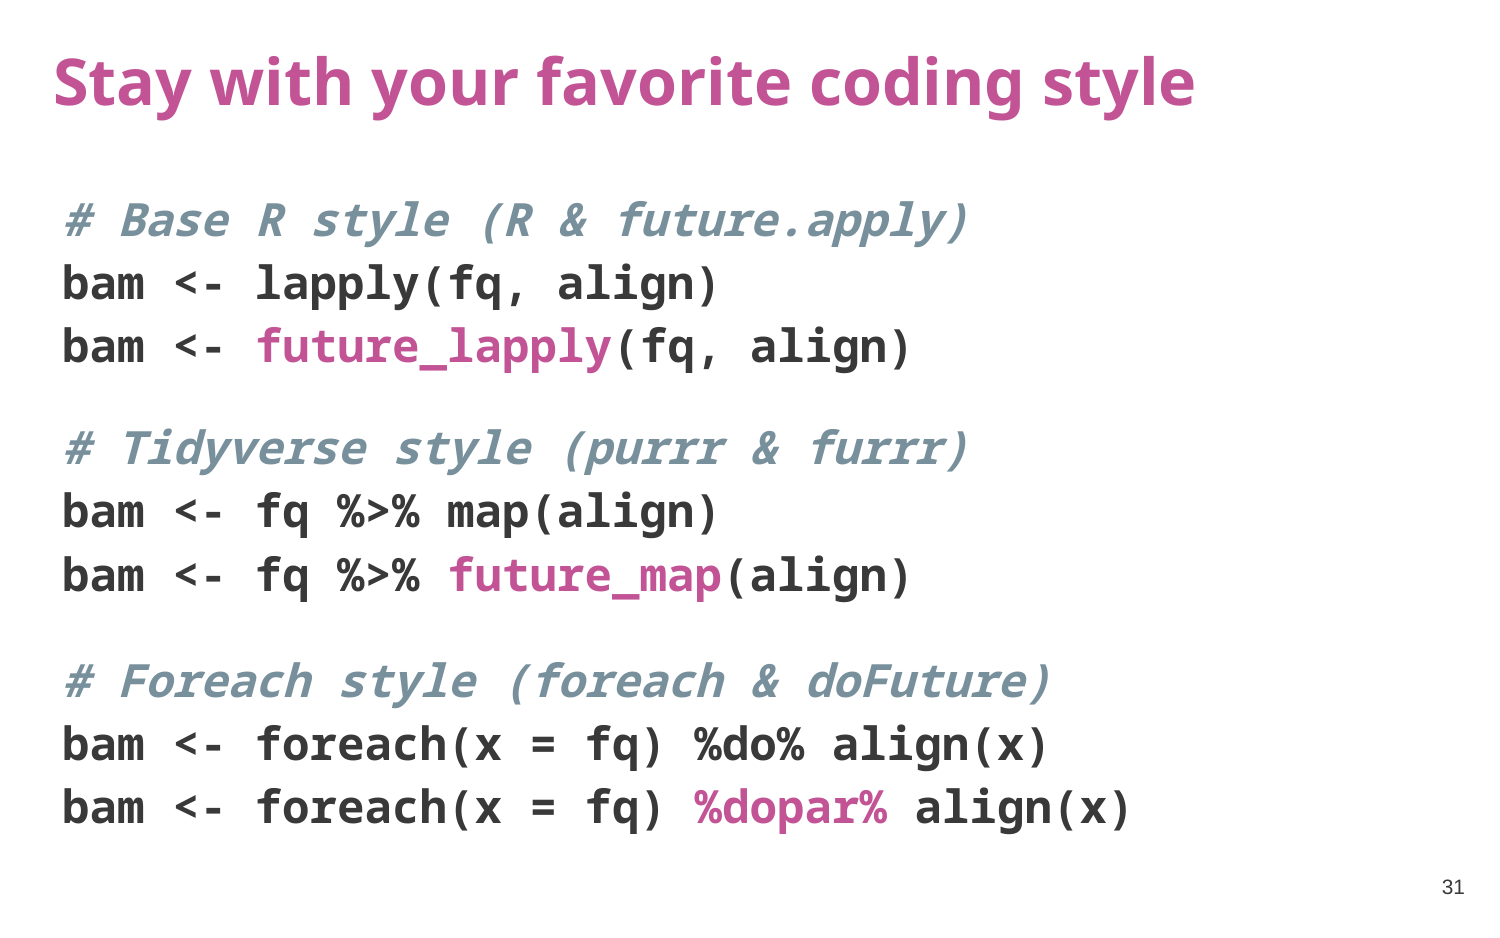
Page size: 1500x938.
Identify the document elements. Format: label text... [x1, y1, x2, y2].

list # Foreach style (foreach & doFuture) bam <- foreach(x = fq) %do% align(x) bam <- foreach(x = fq) %dopar% align(x) [47, 628, 1445, 869]
title Stay with your favorite coding style [38, 25, 1437, 130]
list # Tidyverse style (purrr & furrr) bam <- fq %>% map(align) bam <- fq %>% future_map(align) [47, 395, 1445, 616]
slide_number <number> [1389, 849, 1480, 922]
list # Base R style (R & future.apply) bam <- lapply(fq, align) bam <- future_lapply(fq, align) [47, 167, 1445, 381]
